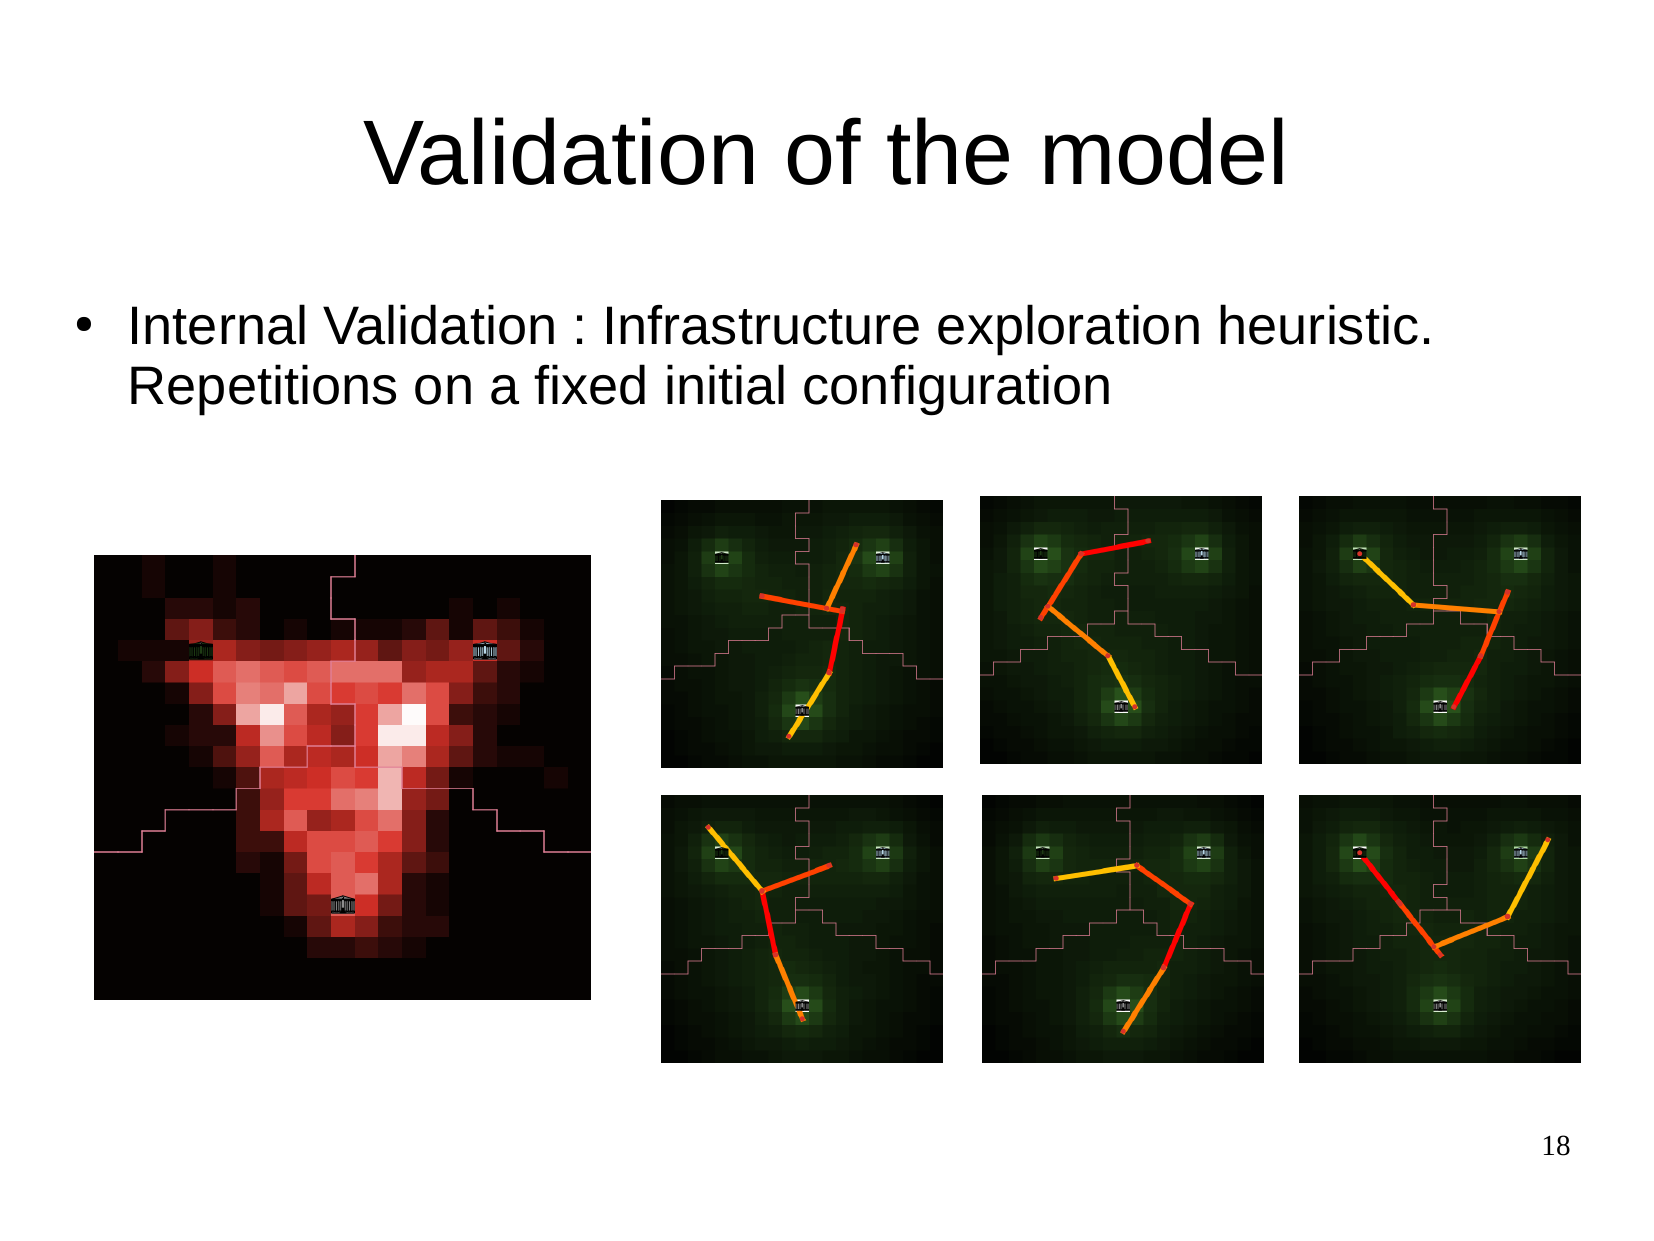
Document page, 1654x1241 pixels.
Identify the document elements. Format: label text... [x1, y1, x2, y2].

picture [661, 795, 943, 1063]
picture [982, 795, 1264, 1063]
picture [1299, 795, 1581, 1063]
picture [94, 555, 591, 1000]
picture [980, 496, 1262, 764]
picture [661, 500, 943, 768]
picture [1299, 496, 1581, 764]
title Validation of the model [82, 49, 1571, 257]
list Internal Validation : Infrastructure exploration heuristic. Repetitions on a fixed initial configuration [56, 295, 1512, 1015]
